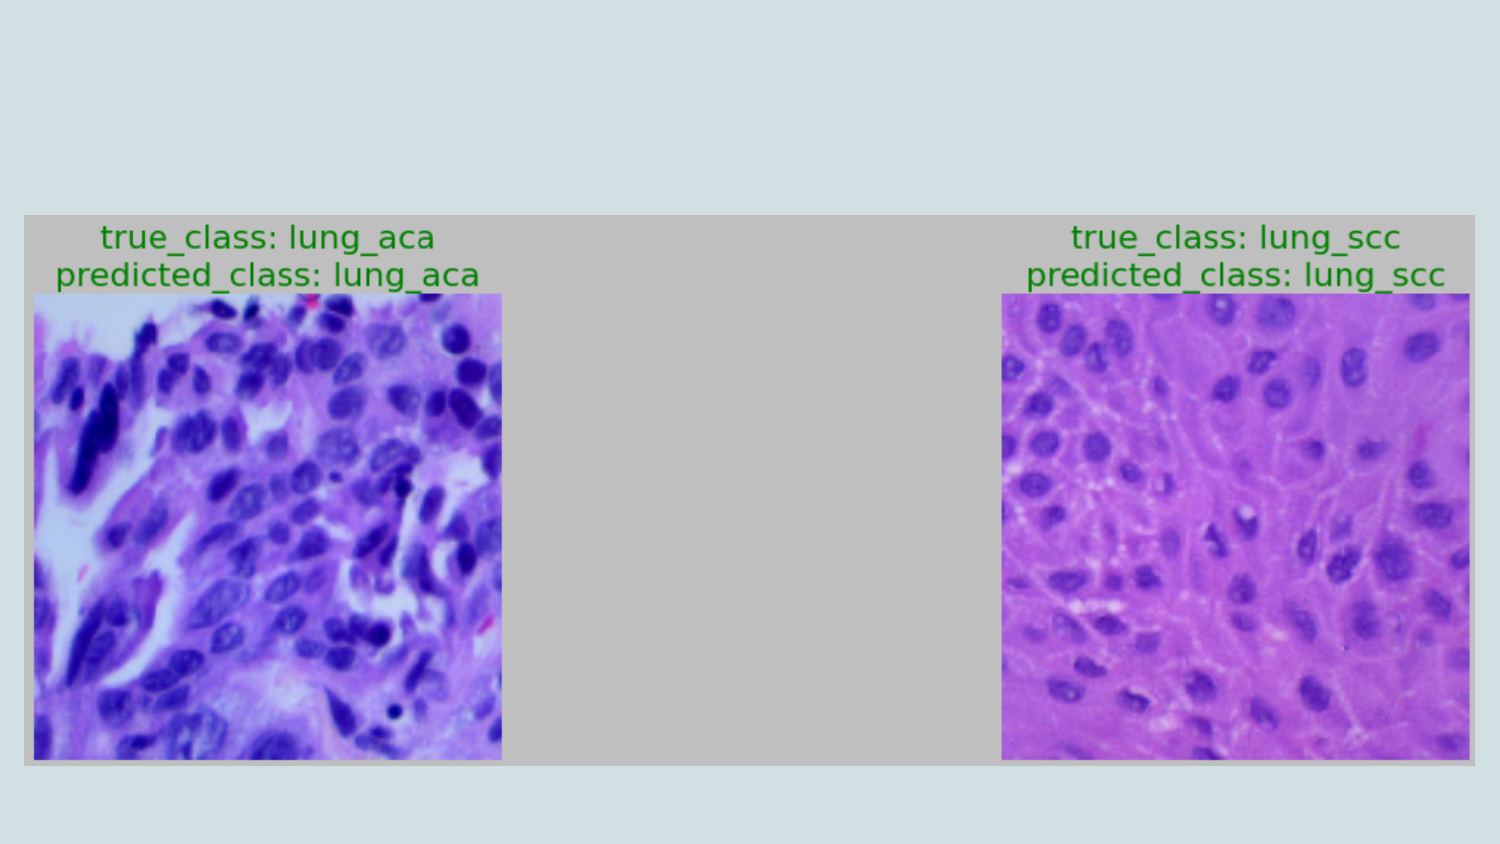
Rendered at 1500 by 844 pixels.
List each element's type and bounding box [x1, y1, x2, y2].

picture [24, 215, 1475, 767]
